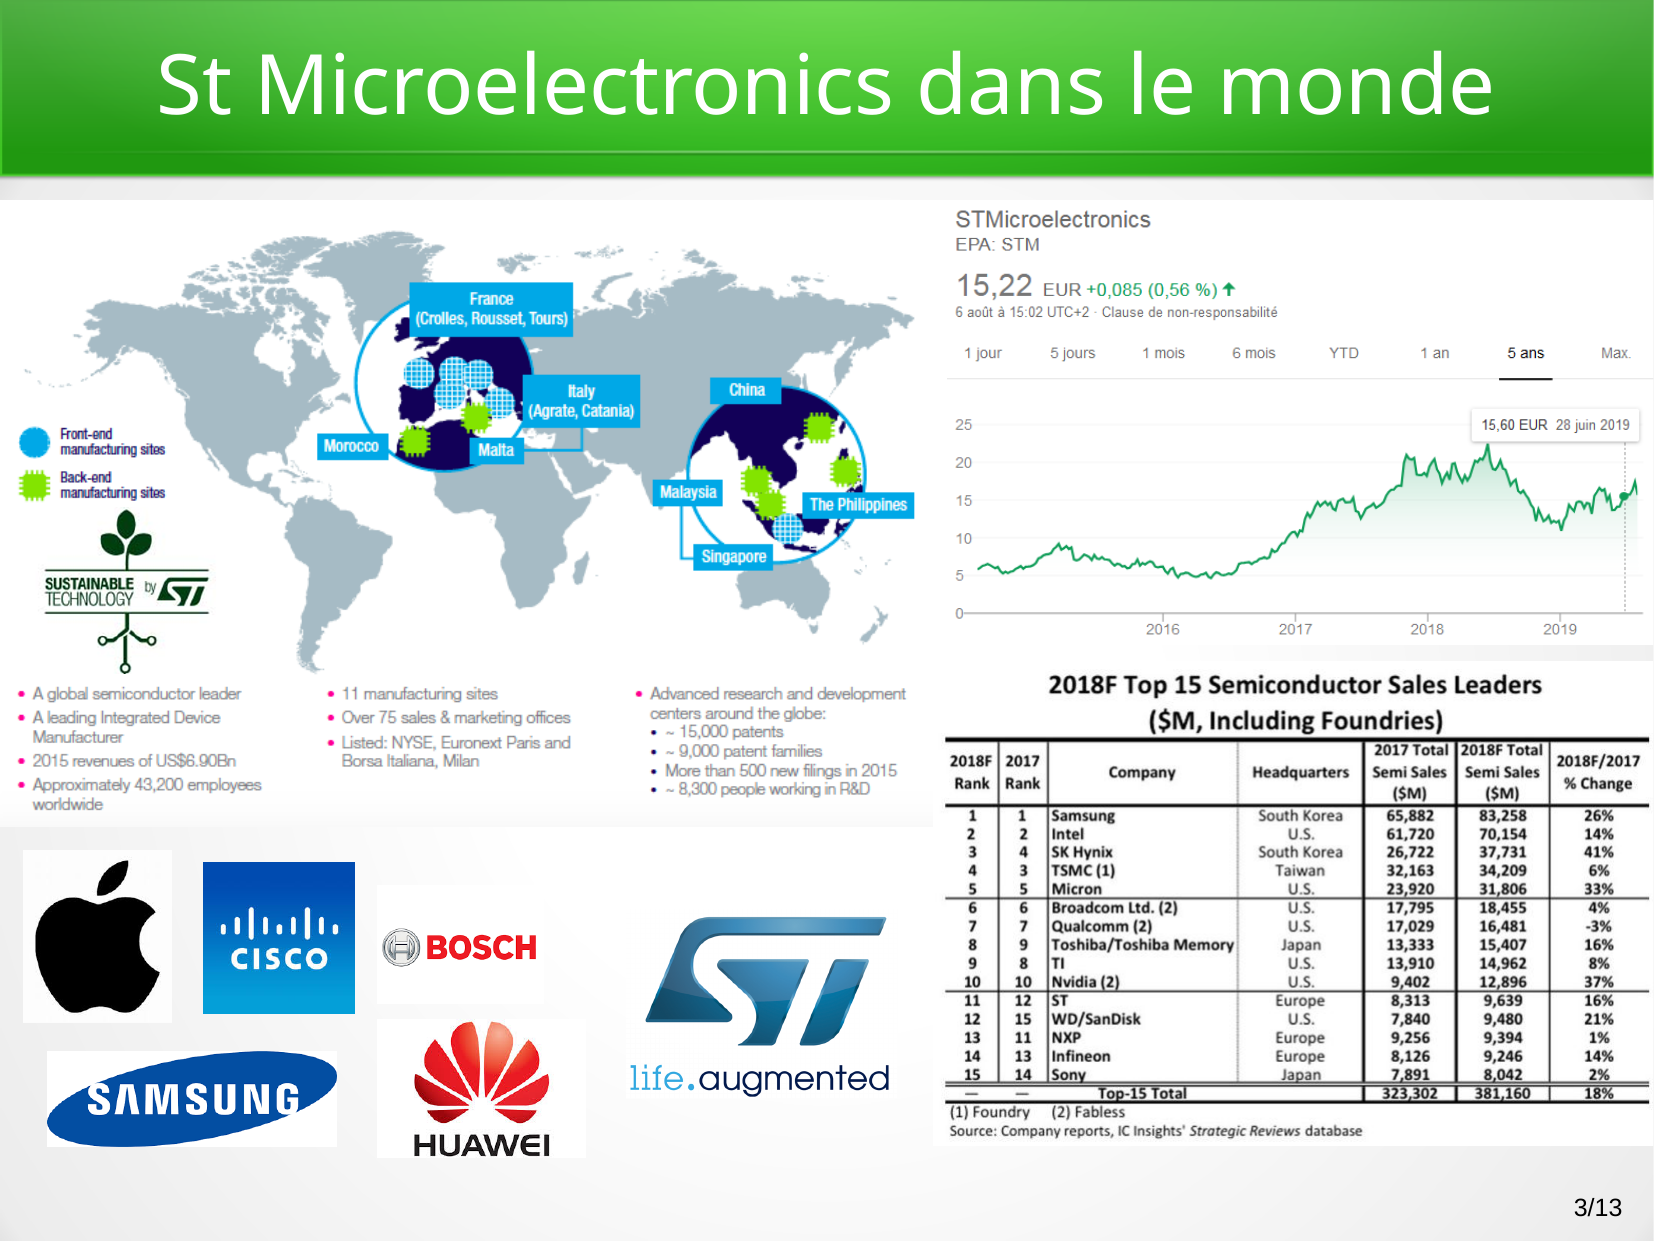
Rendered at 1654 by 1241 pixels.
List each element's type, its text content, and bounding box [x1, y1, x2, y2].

text_box 3/13 [1559, 1186, 1654, 1229]
chart [35, 507, 217, 674]
picture [0, 0, 1654, 1241]
title St Microelectronics dans le monde [82, 11, 1571, 154]
